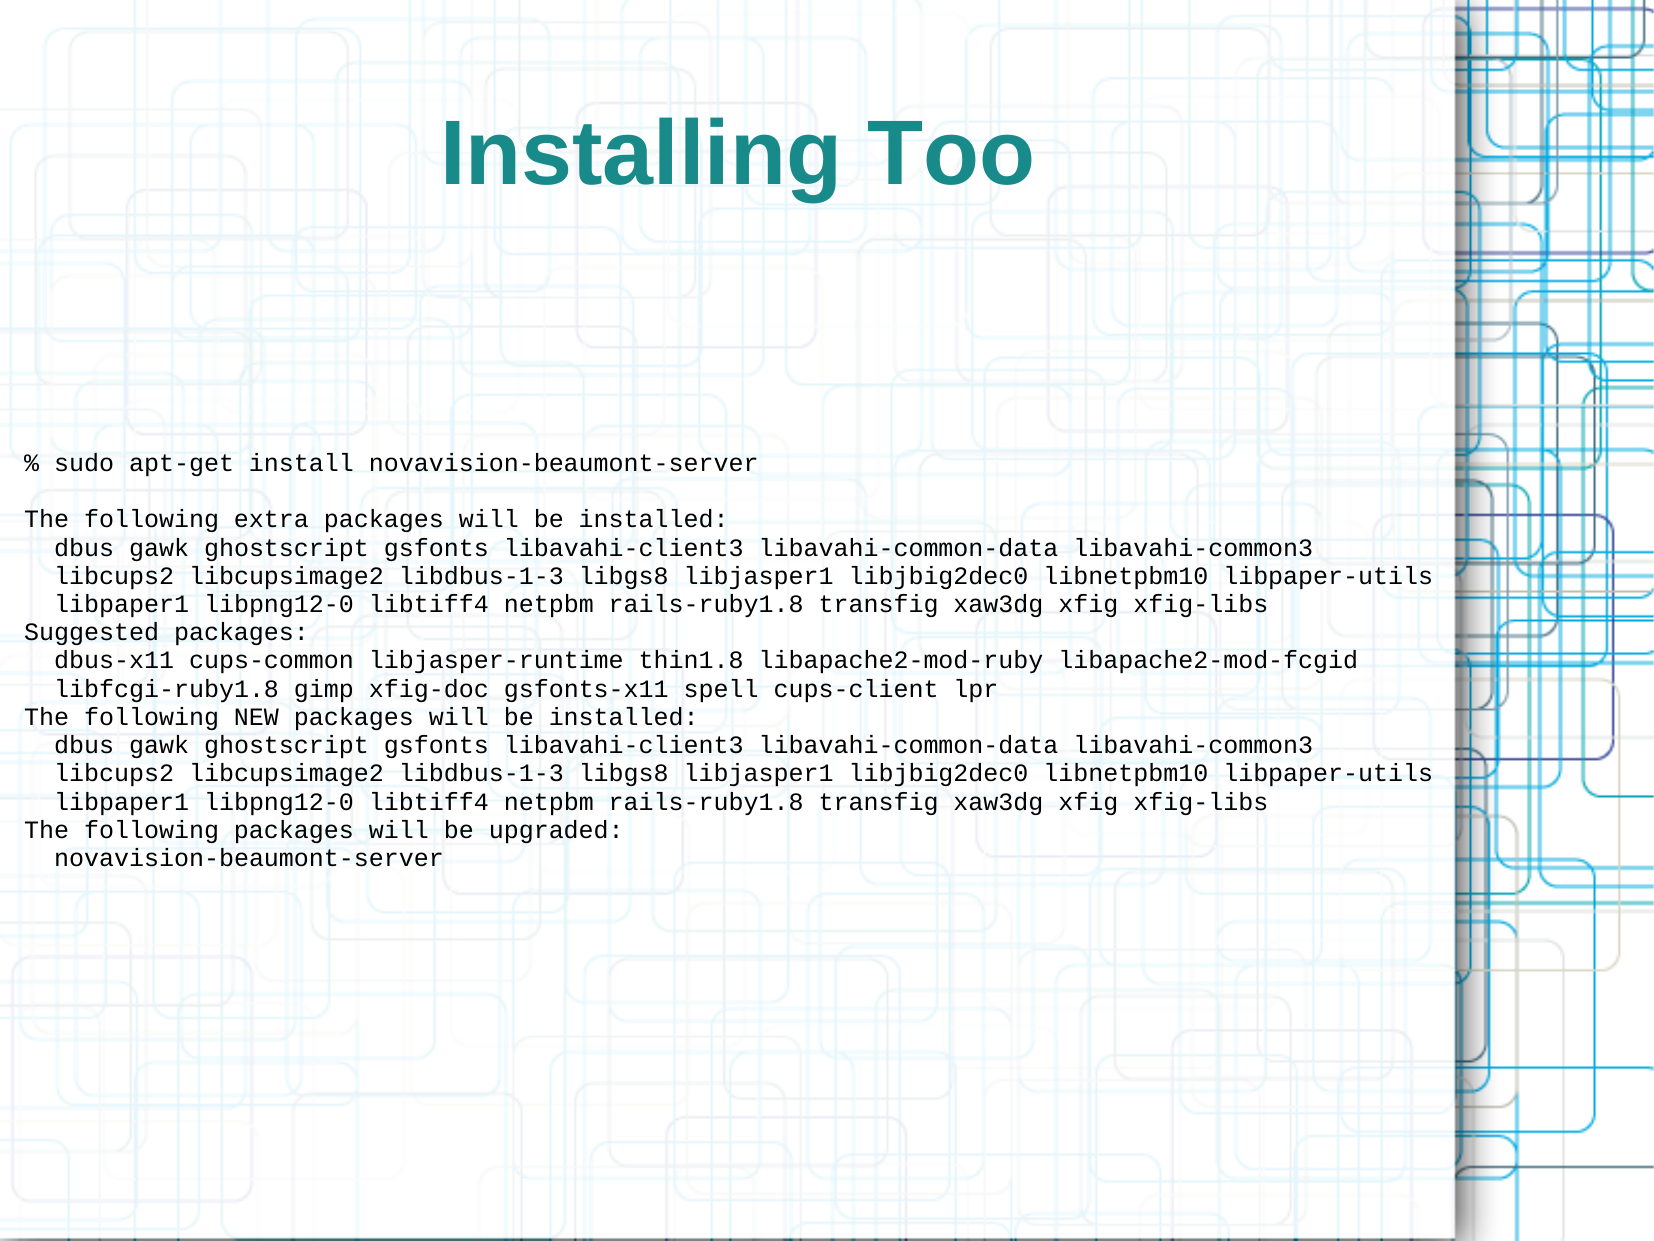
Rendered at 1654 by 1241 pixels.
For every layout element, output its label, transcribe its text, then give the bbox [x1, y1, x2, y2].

title Installing Too [59, 56, 1418, 250]
text_box % sudo apt-get install novavision-beaumont-server The following extra packages will be installed: dbus gawk ghostscript gsfonts libavahi-client3 libavahi-common-data libavahi-common3 libcups2 libcupsimage2 libdbus-1-3 libgs8 libjasper1 libjbig2dec0 libnetpbm10 libpaper-utils libpaper1 libpng12-0 libtiff4 netpbm rails-ruby1.8 transfig xaw3dg xfig xfig-libs Suggested packages: dbus-x11 cups-common libjasper-runtime thin1.8 libapache2-mod-ruby libapache2-mod-fcgid libfcgi-ruby1.8 gimp xfig-doc gsfonts-x11 spell cups-client lpr The following NEW packages will be installed: dbus gawk ghostscript gsfonts libavahi-client3 libavahi-common-data libavahi-common3 libcups2 libcupsimage2 libdbus-1-3 libgs8 libjasper1 libjbig2dec0 libnetpbm10 libpaper-utils libpaper1 libpng12-0 libtiff4 netpbm rails-ruby1.8 transfig xaw3dg xfig xfig-libs The following packages will be upgraded: novavision-beaumont-server [9, 443, 1595, 1004]
picture [0, 0, 1654, 1241]
